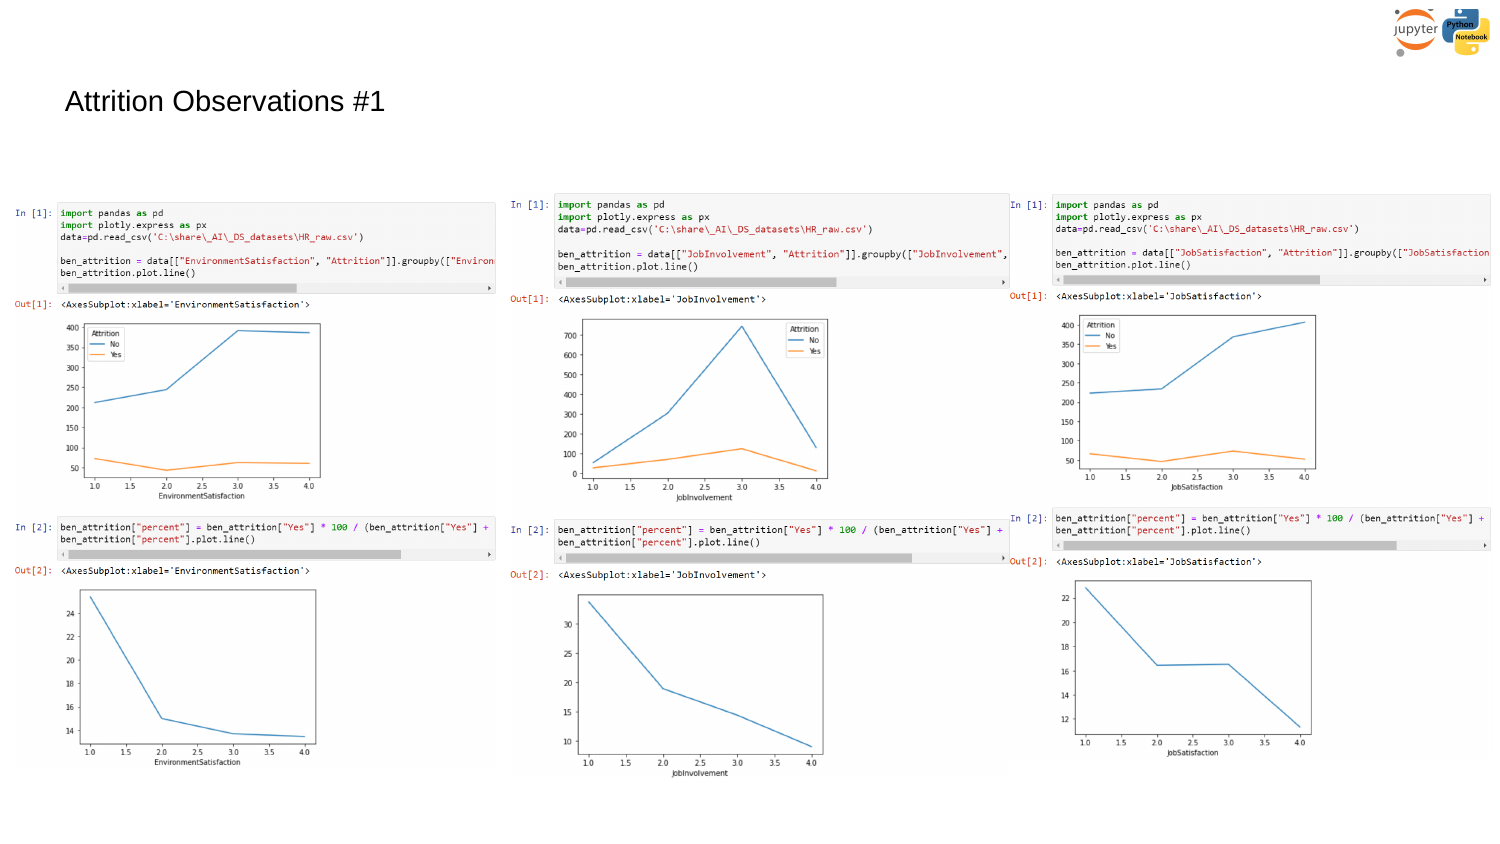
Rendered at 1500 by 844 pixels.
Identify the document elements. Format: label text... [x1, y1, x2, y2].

picture [14, 201, 497, 769]
title Attrition Observations #1 [49, 67, 1448, 173]
picture [509, 192, 1493, 778]
picture [1386, 9, 1490, 62]
